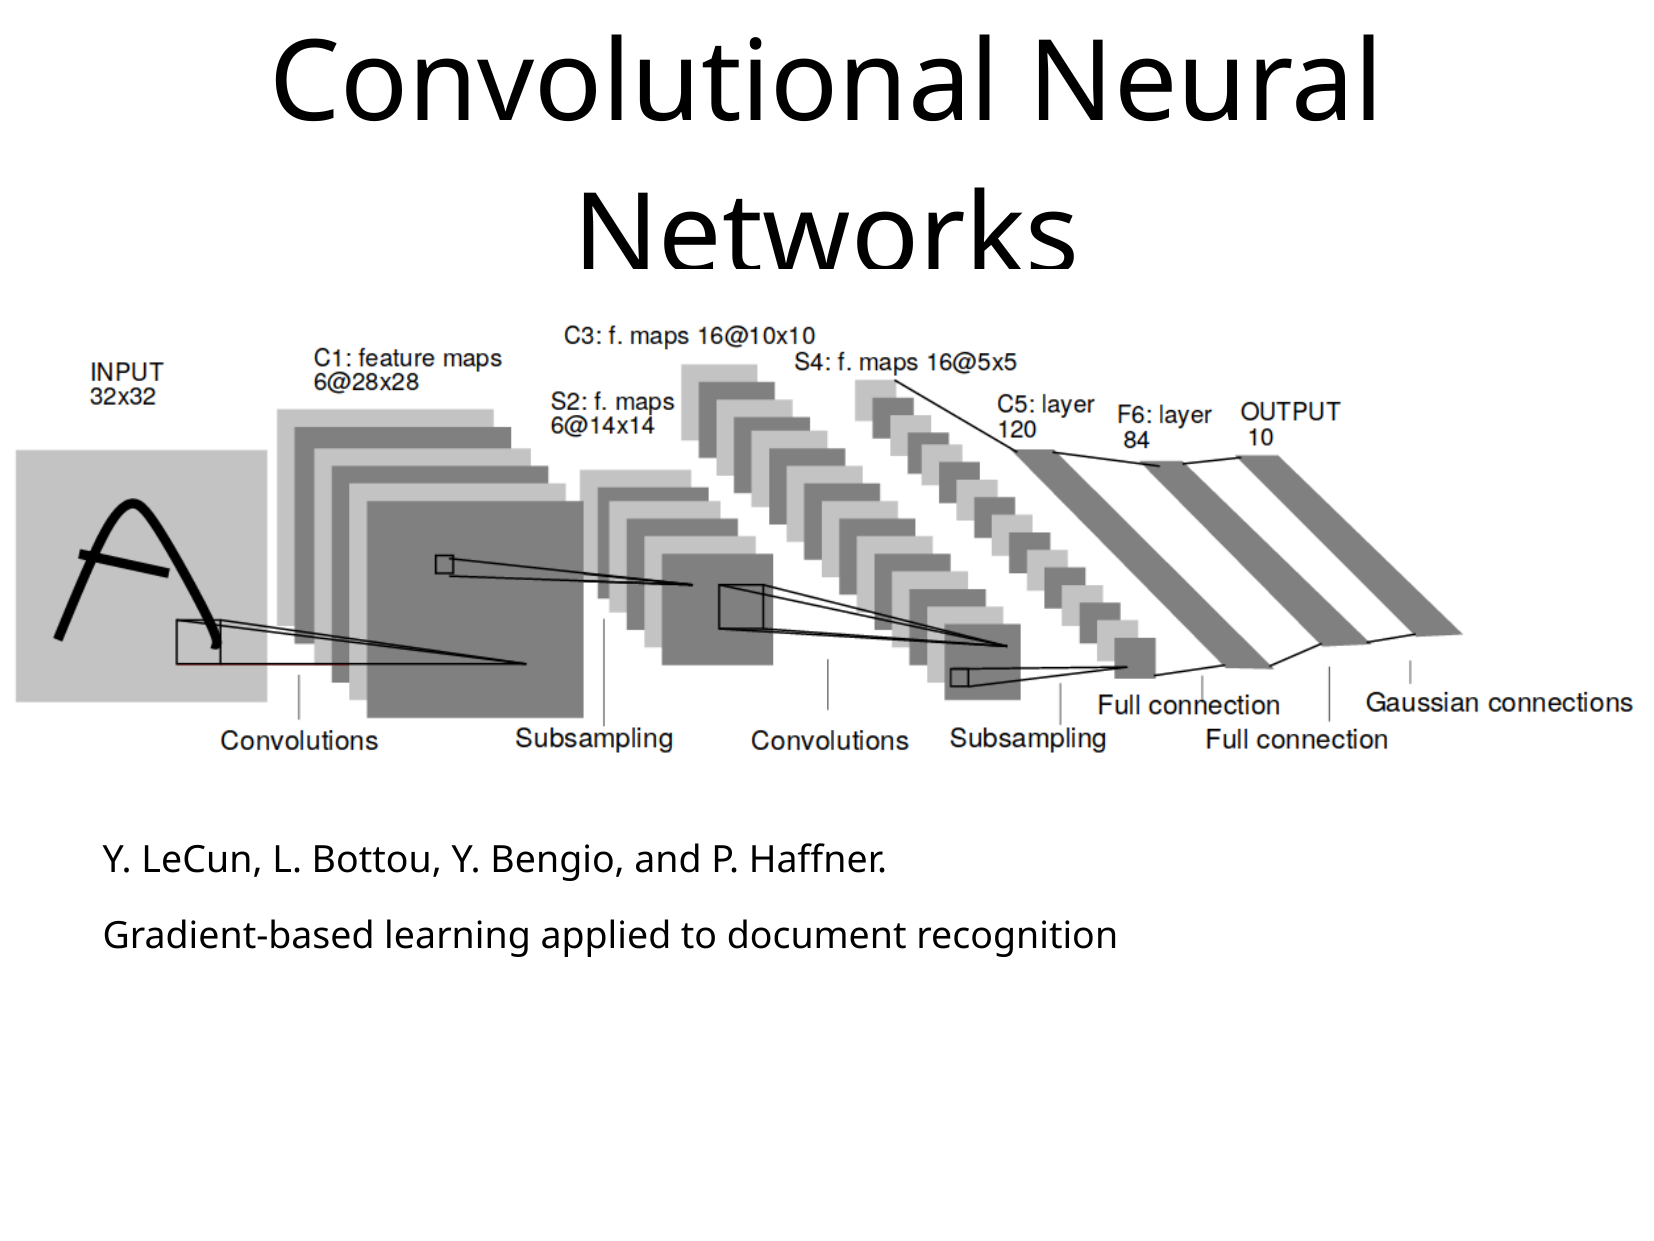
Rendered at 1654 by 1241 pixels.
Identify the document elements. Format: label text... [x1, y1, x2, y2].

title Convolutional Neural Networks [82, 49, 1571, 257]
picture [11, 269, 1654, 783]
text_box Y. LeCun, L. Bottou, Y. Bengio, and P. Haffner. Gradient-based learning applied to document recognition [87, 825, 1306, 941]
